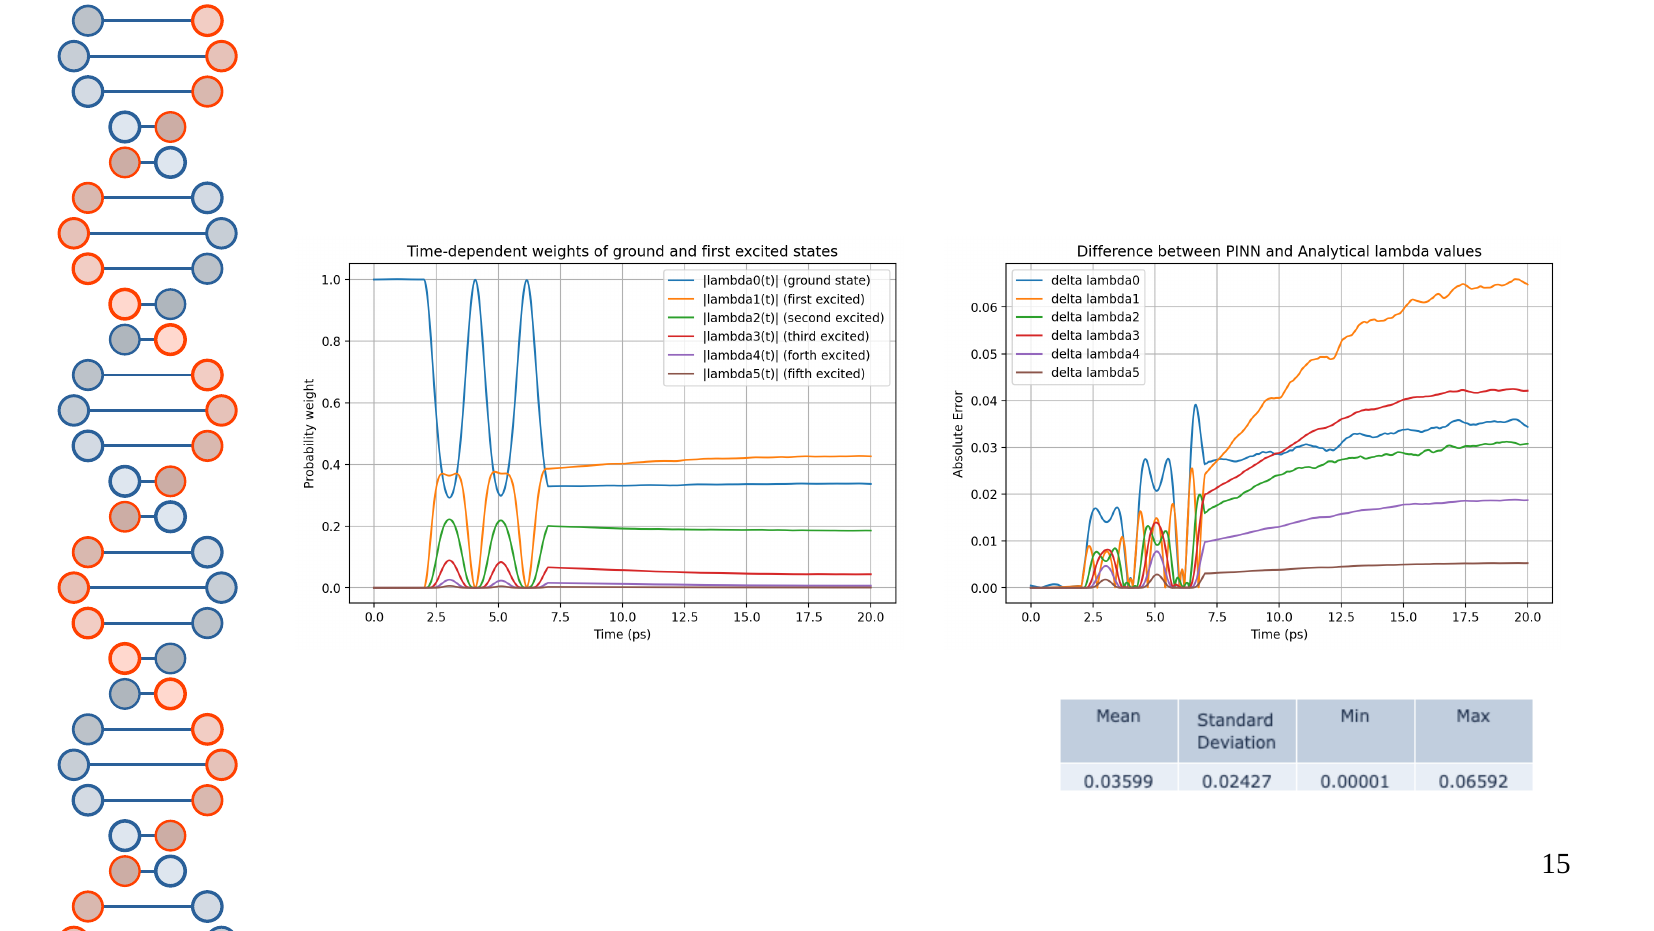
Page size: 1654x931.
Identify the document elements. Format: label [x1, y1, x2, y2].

picture [295, 236, 904, 650]
picture [1033, 669, 1562, 827]
picture [944, 236, 1561, 650]
